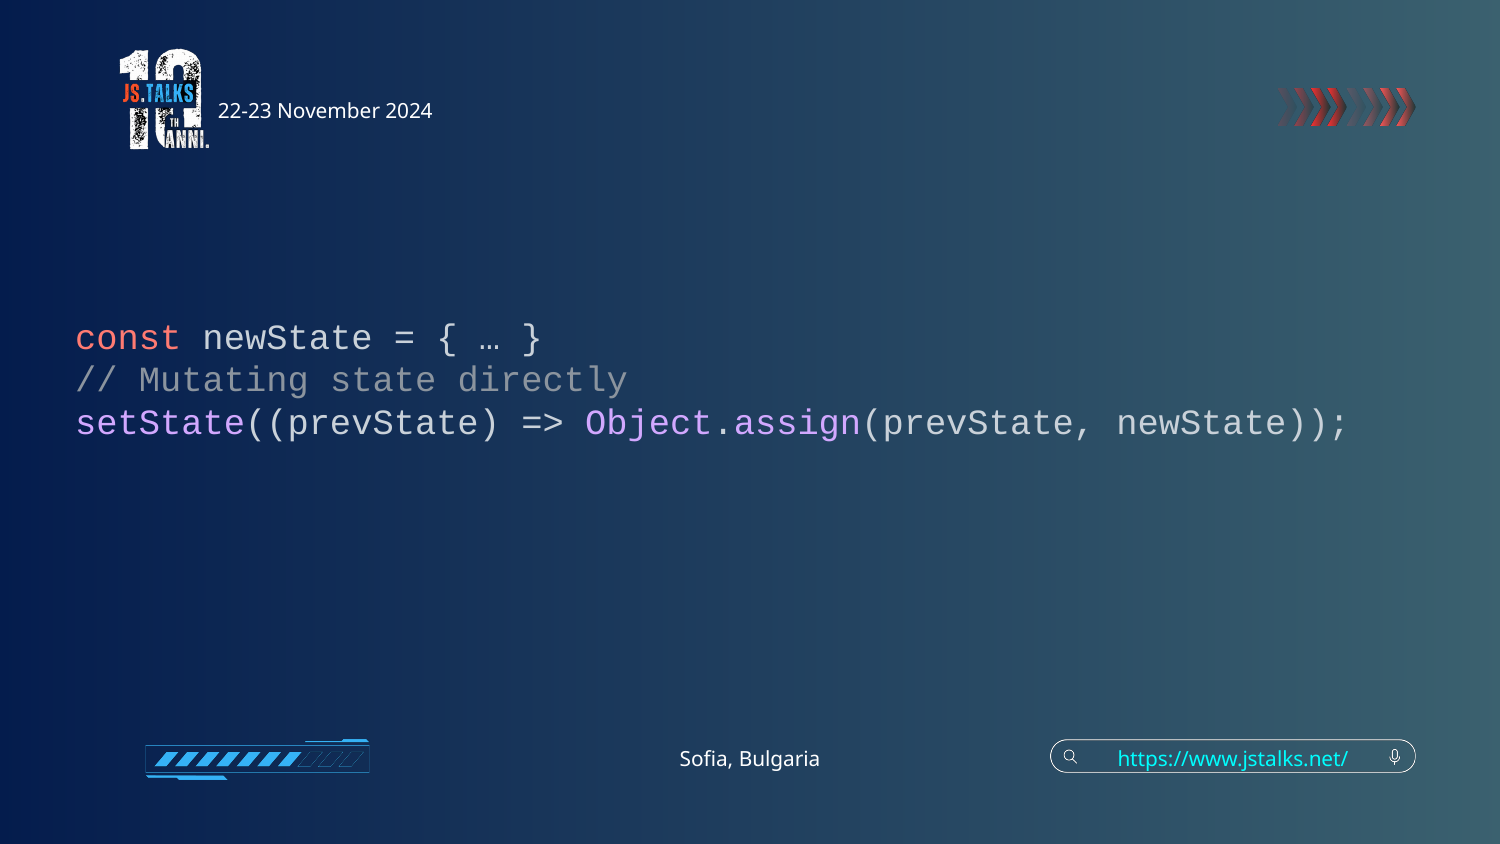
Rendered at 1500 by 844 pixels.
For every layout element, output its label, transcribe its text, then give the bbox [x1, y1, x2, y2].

text_box 22-23 November 2024 [217, 95, 507, 123]
text_box Sofia, Bulgaria [654, 744, 846, 772]
text_box https://www.jstalks.net/ [1103, 744, 1362, 772]
text_box [1277, 88, 1416, 126]
text_box [65, 0, 258, 231]
text_box [145, 739, 370, 780]
text_box [1050, 739, 1416, 773]
text_box const newState = { … } // Mutating state directly setState((prevState) => Object.assign(prevState, newState)); [0, 313, 1500, 572]
